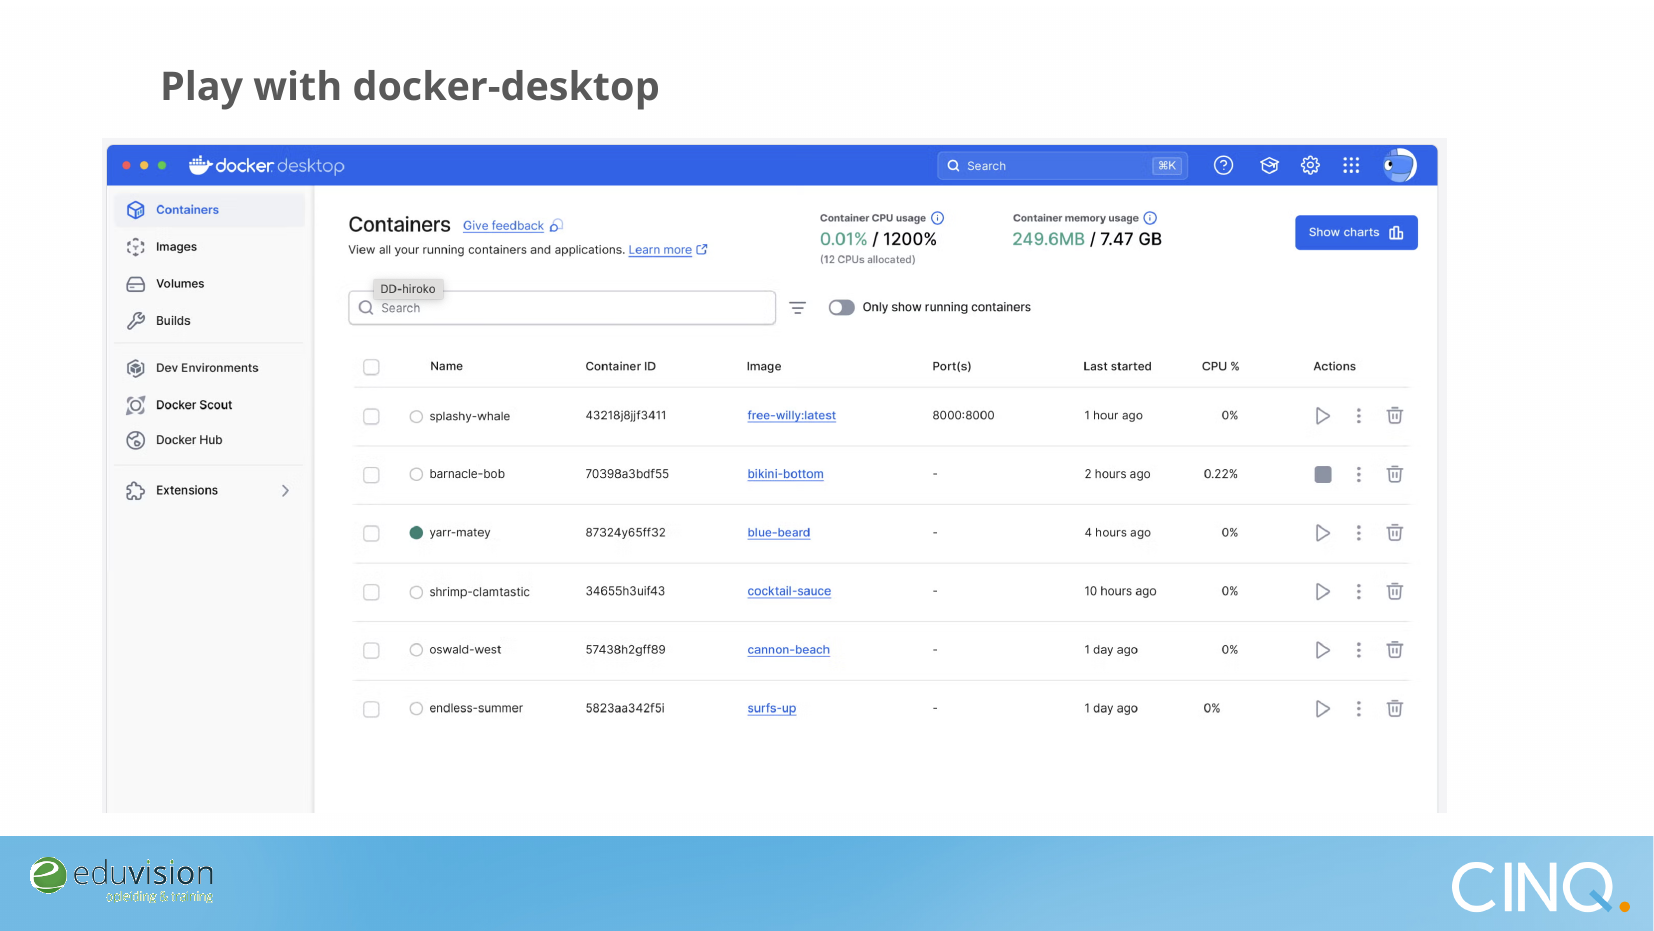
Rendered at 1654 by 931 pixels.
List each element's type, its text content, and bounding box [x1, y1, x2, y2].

picture [0, 6, 1654, 931]
list Play with docker-desktop [81, 59, 1625, 105]
